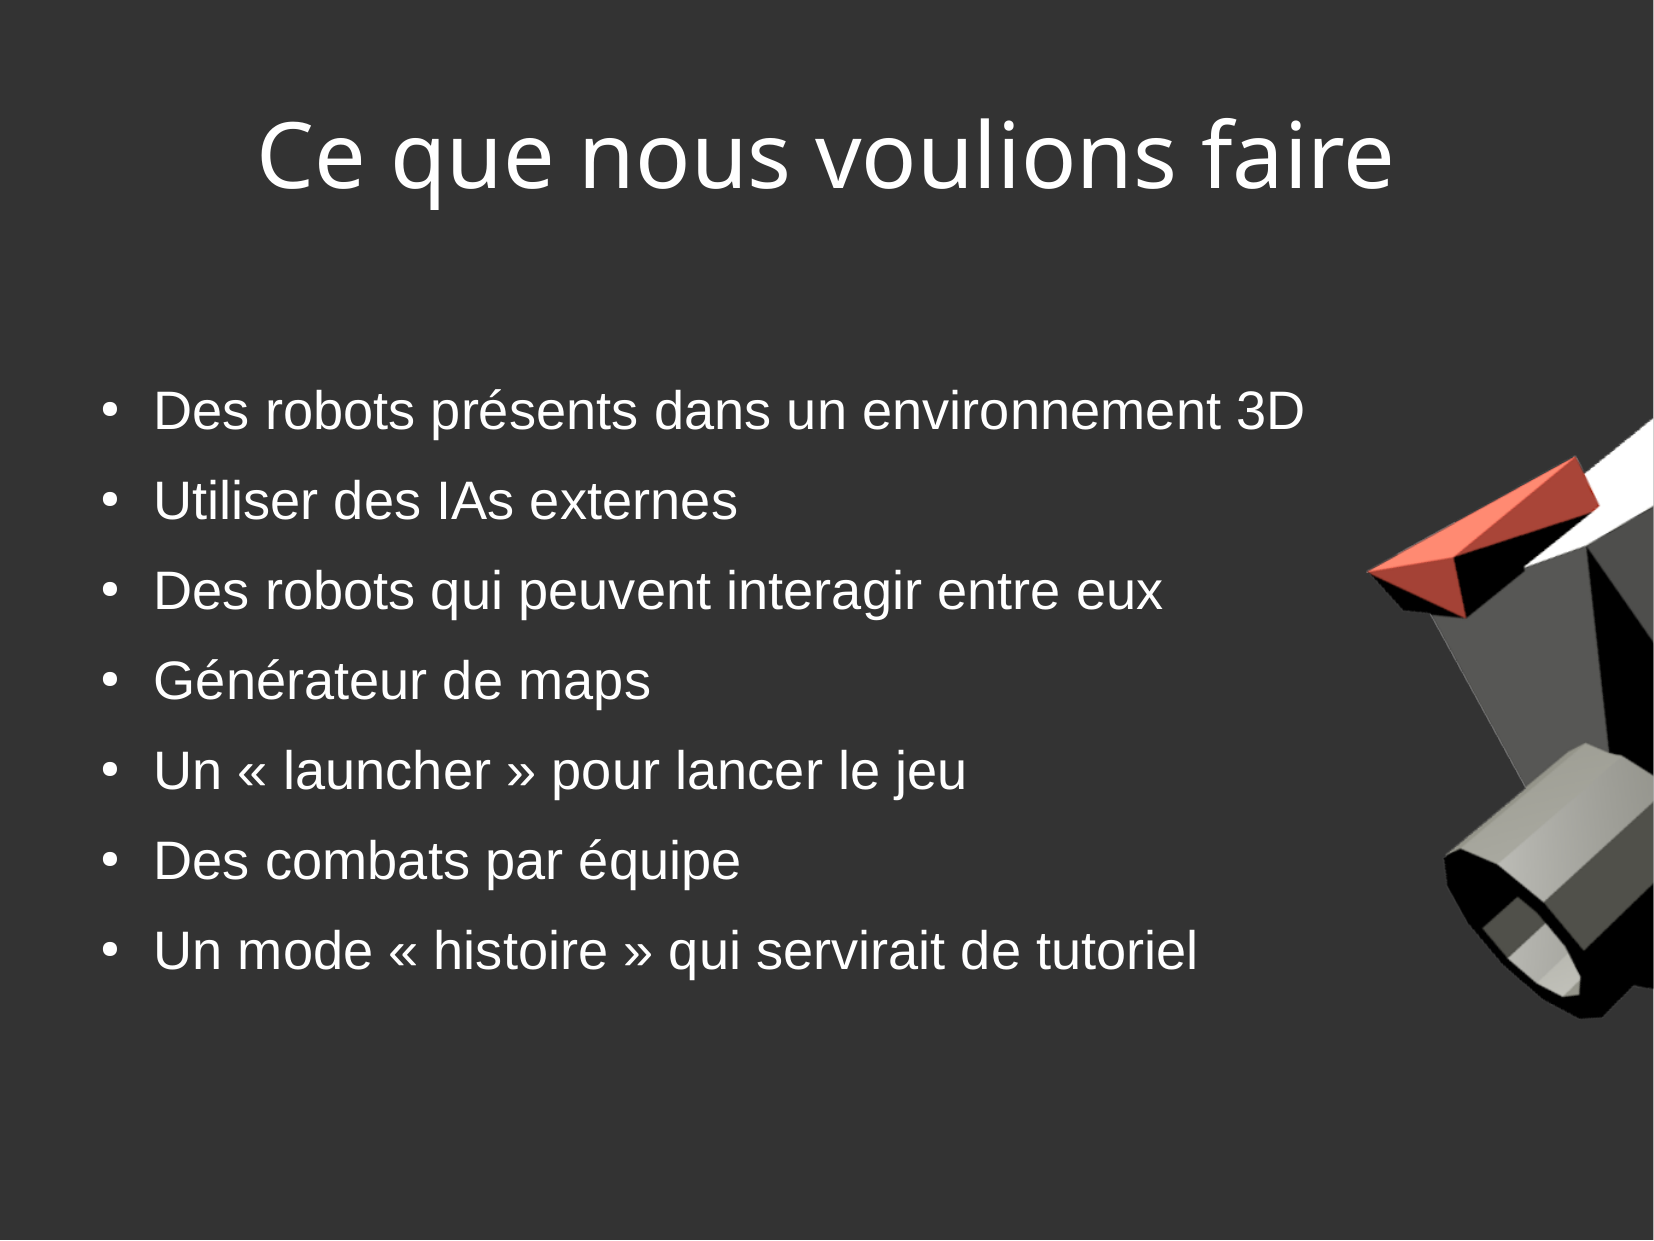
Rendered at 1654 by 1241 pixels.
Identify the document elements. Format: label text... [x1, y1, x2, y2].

list Des robots présents dans un environnement 3D Utiliser des IAs externes Des robots qui peuvent interagir entre eux Générateur de maps Un « launcher » pour lancer le jeu Des combats par équipe Un mode « histoire » qui servirait de tutoriel [82, 290, 1571, 1010]
title Ce que nous voulions faire [82, 49, 1571, 257]
picture [1117, 308, 1654, 1142]
